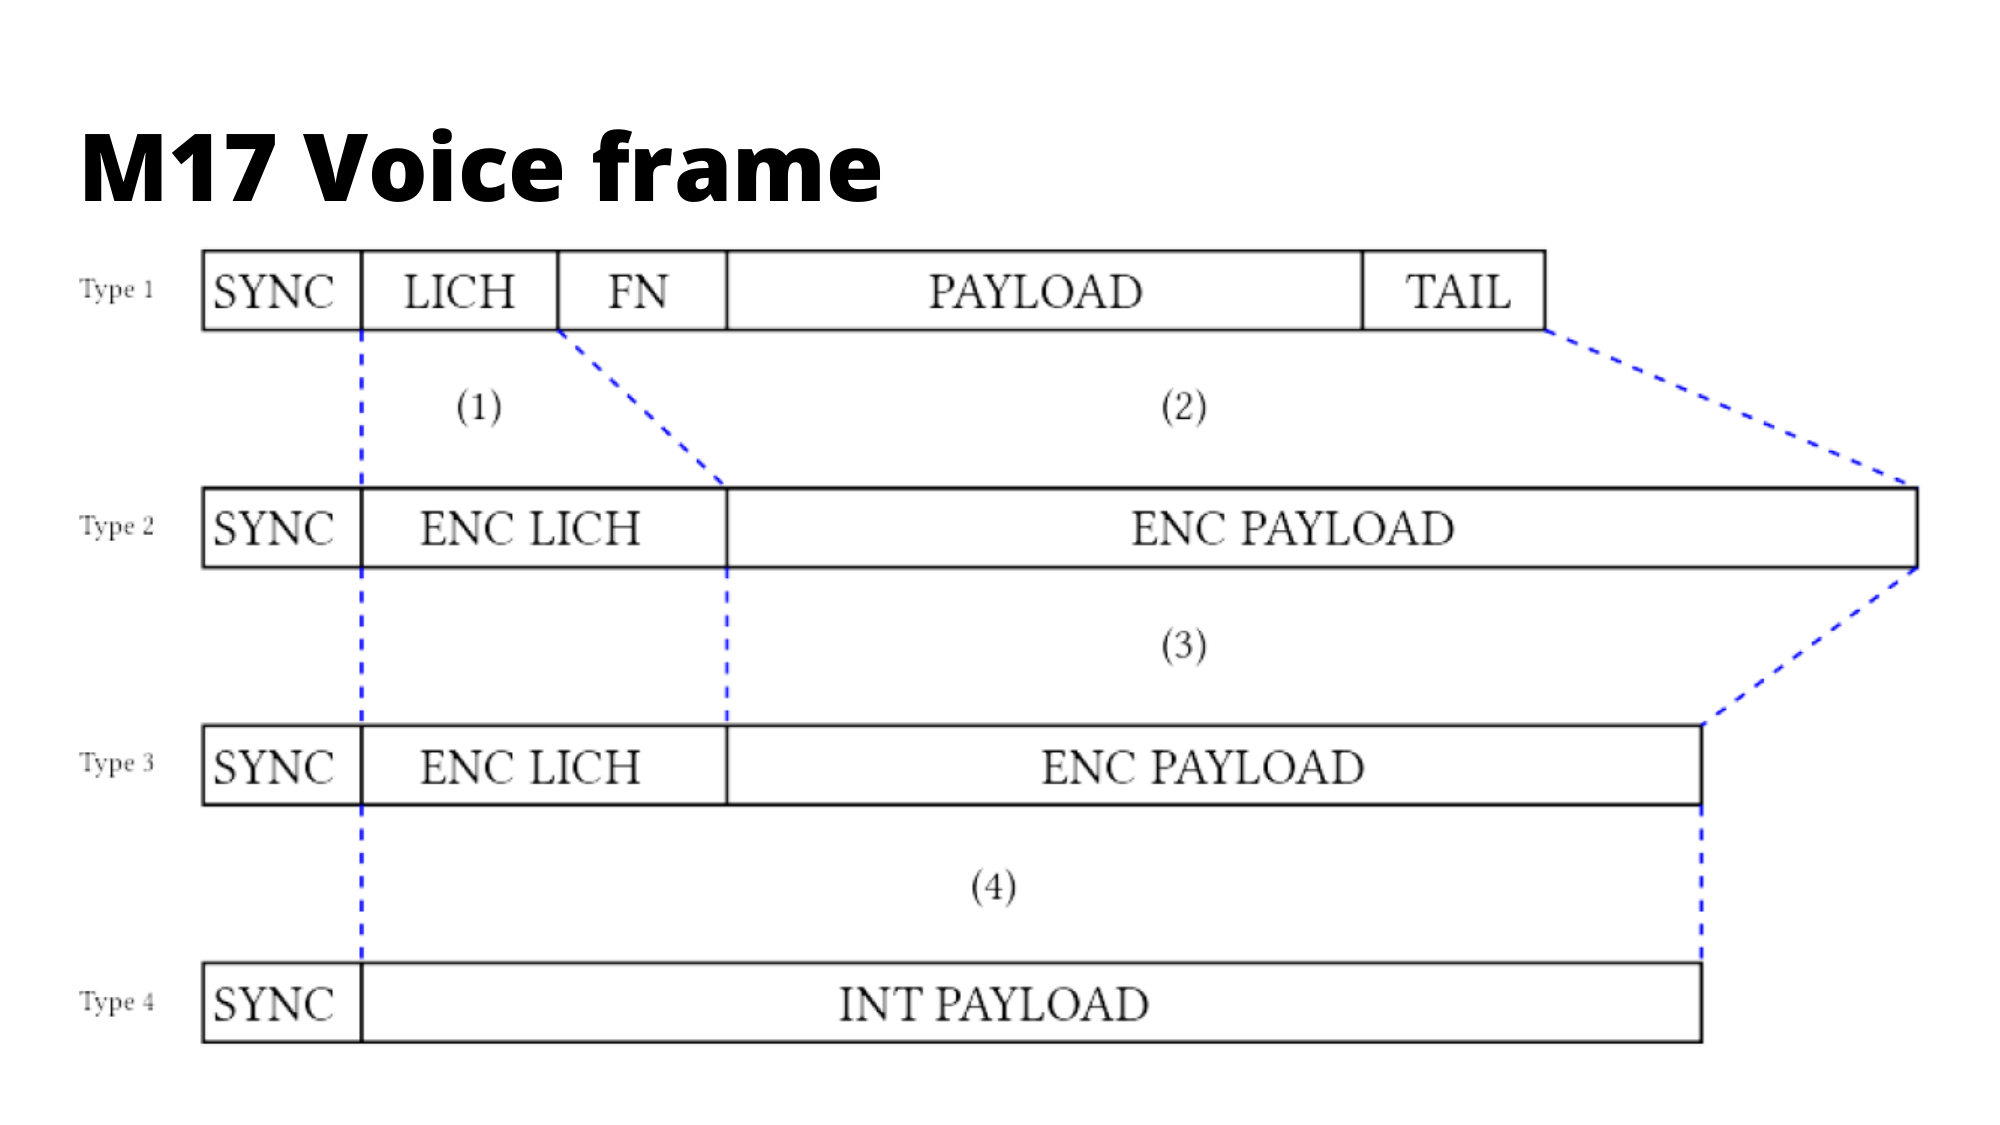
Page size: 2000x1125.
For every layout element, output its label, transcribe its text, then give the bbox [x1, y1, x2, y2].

text_box M17 Voice frame [78, 101, 804, 195]
picture [0, 0, 1998, 1125]
